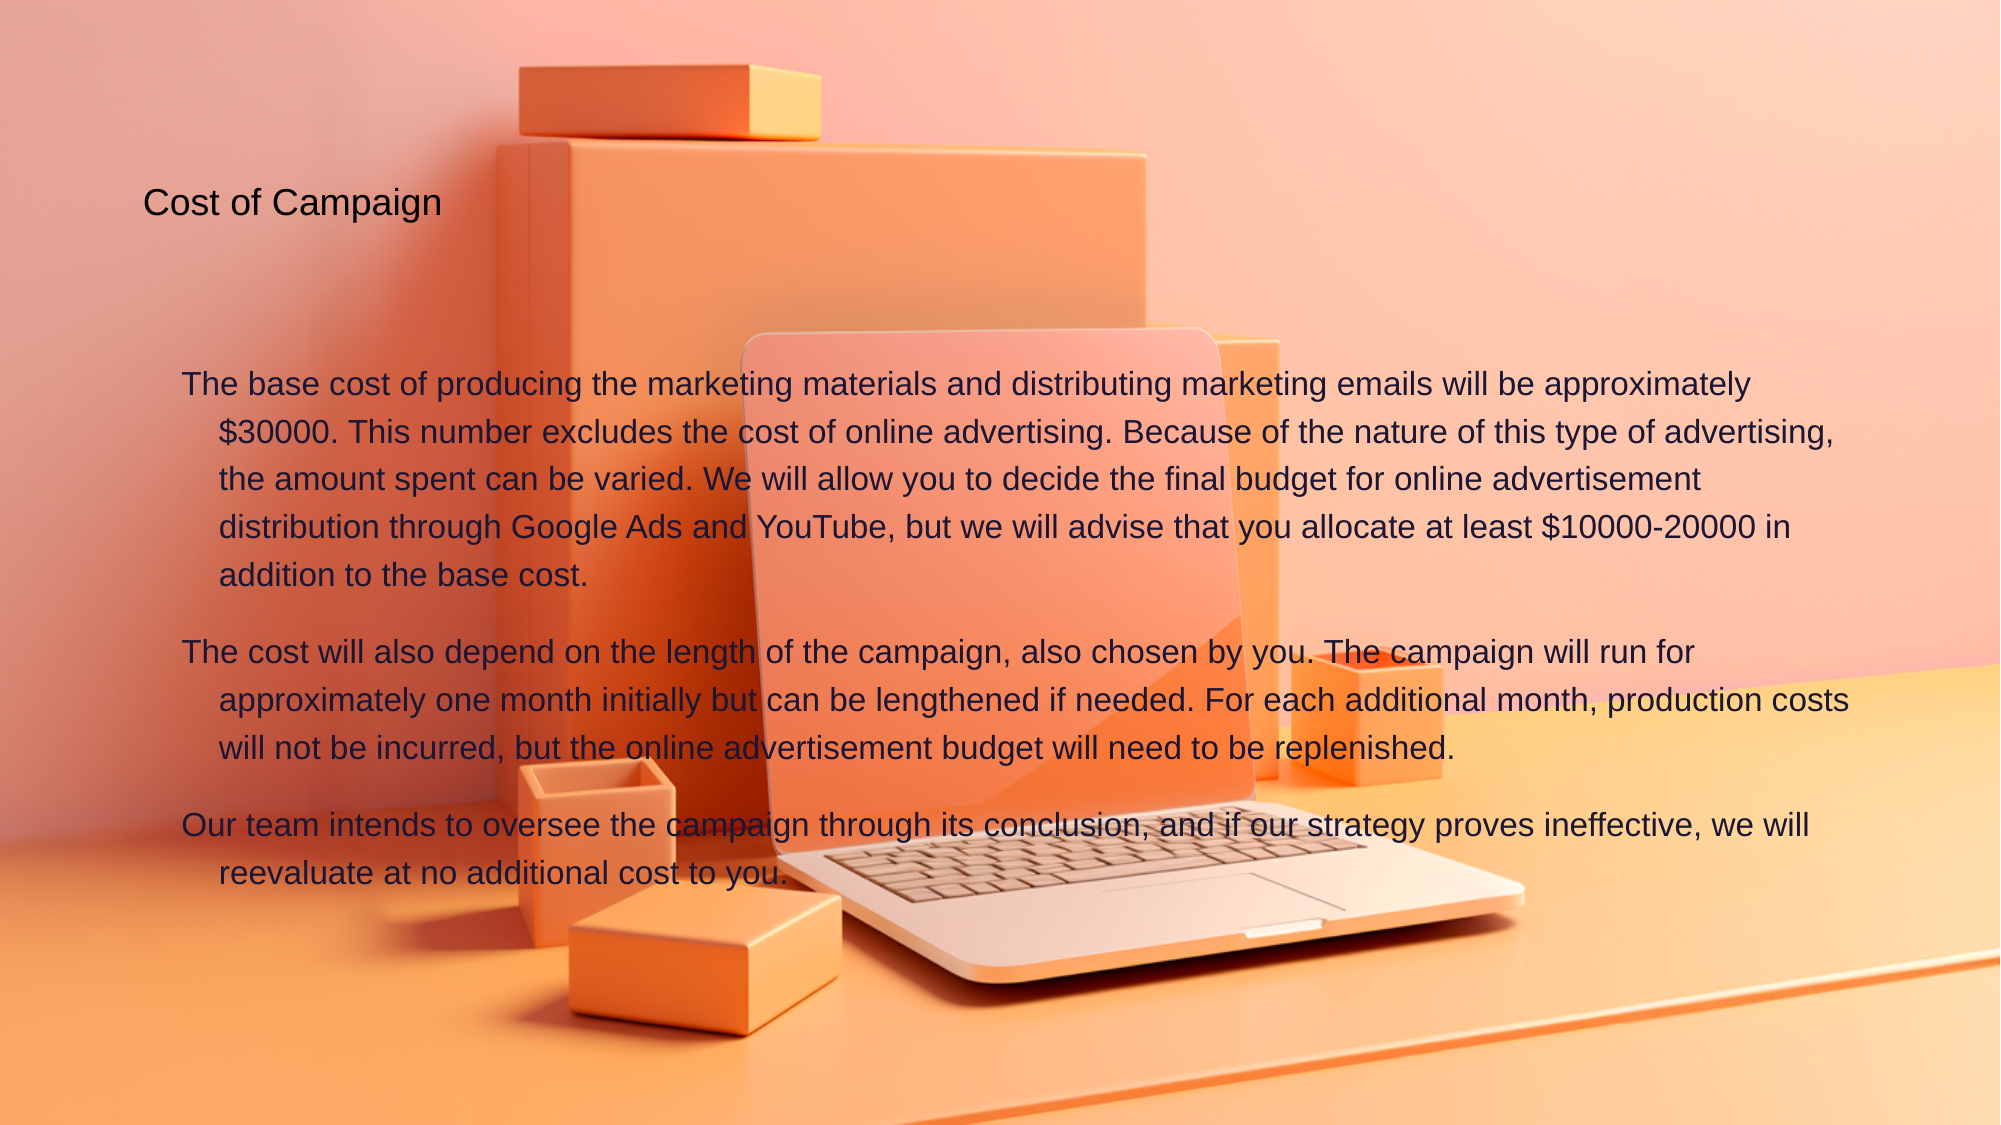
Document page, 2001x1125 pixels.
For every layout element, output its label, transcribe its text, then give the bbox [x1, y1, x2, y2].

title Cost of Campaign [142, 96, 1858, 305]
list The base cost of producing the marketing materials and distributing marketing emails will be approximately $30000. This number excludes the cost of online advertising. Because of the nature of this type of advertising, the amount spent can be varied. We will allow you to decide the final budget for online advertisement distribution through Google Ads and YouTube, but we will advise that you allocate at least $10000-20000 in addition to the base cost. The cost will also depend on the length of the campaign, also chosen by you. The campaign will run for approximately one month initially but can be lengthened if needed. For each additional month, production costs will not be incurred, but the online advertisement budget will need to be replenished. Our team intends to oversee the campaign through its conclusion, and if our strategy proves ineffective, we will reevaluate at no additional cost to you. [143, 353, 1857, 995]
picture [0, 0, 2000, 1125]
